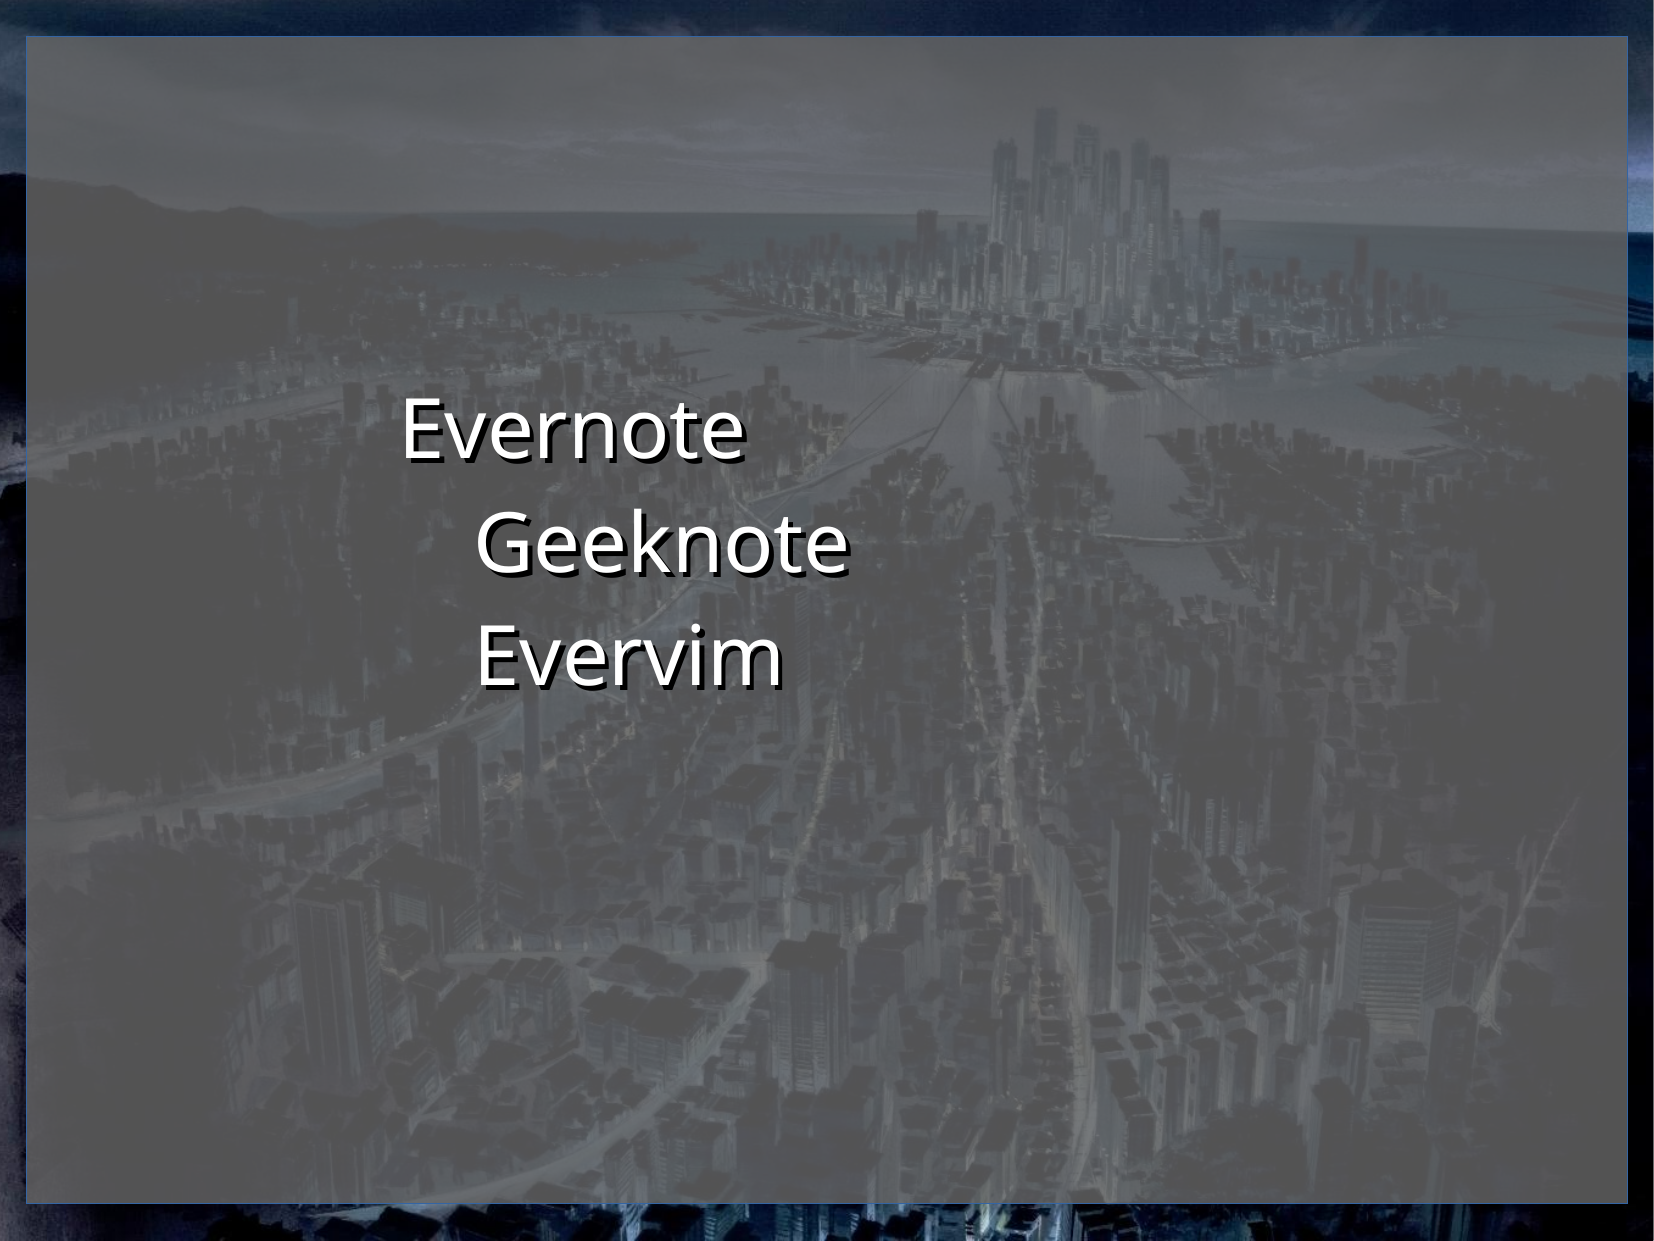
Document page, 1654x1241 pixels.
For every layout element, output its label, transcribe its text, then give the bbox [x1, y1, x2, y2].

text_box Evernote Geeknote Evervim [383, 362, 1270, 878]
picture [0, 0, 1654, 1241]
text_box [26, 36, 1628, 1204]
